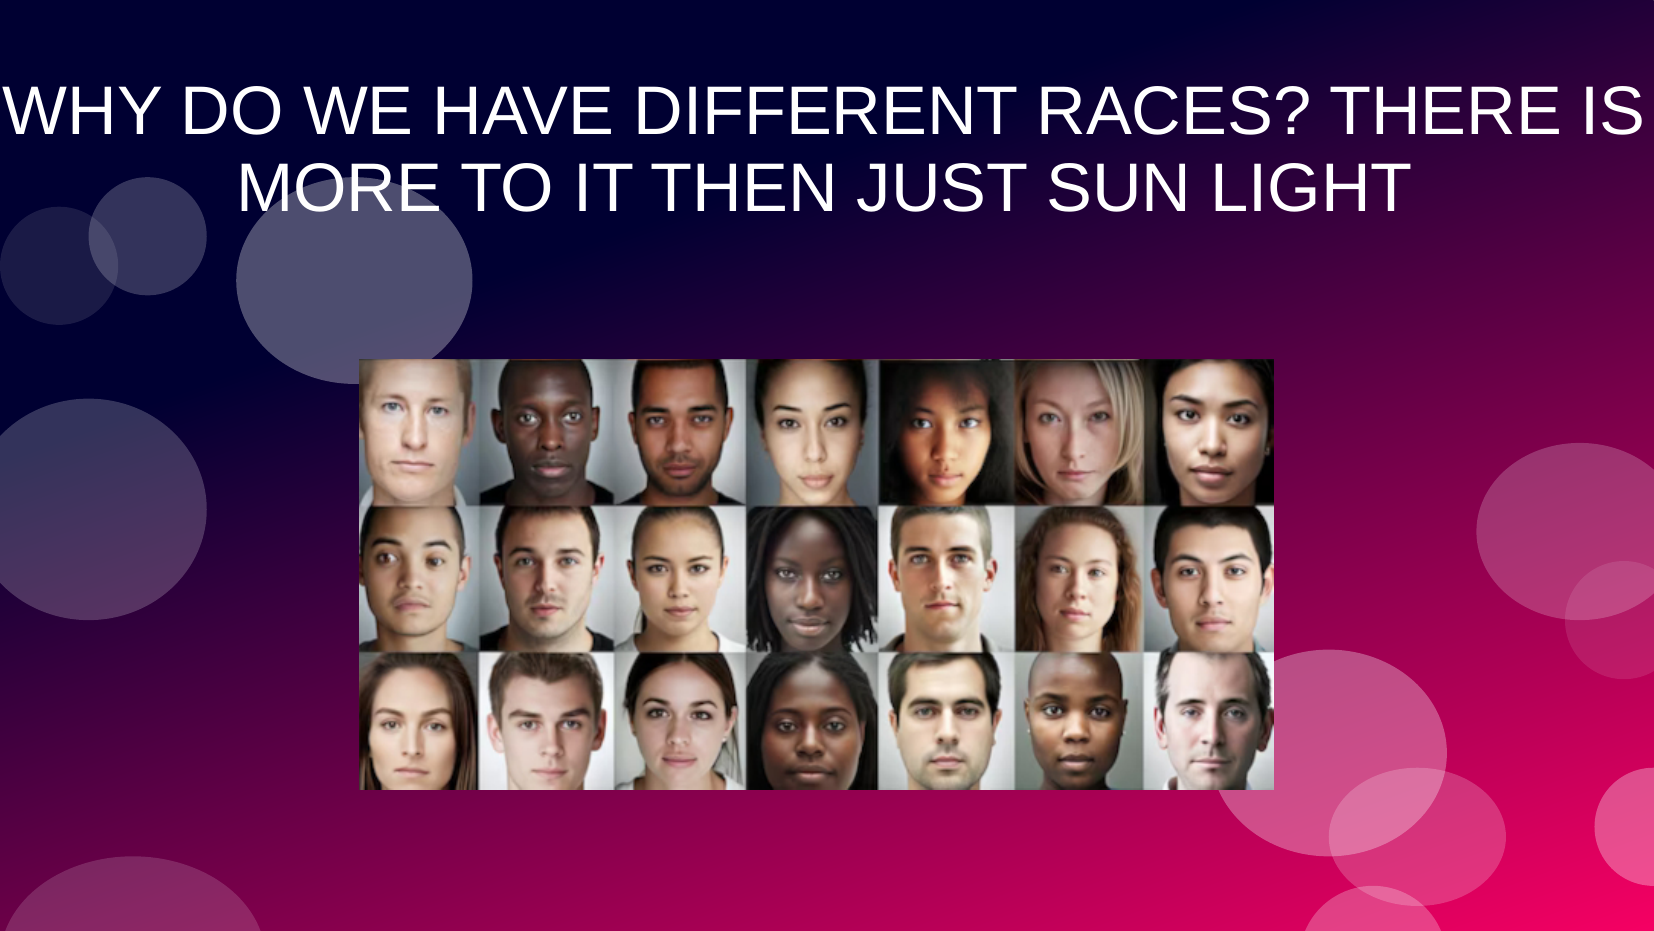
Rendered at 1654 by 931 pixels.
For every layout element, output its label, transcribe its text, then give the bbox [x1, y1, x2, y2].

picture [359, 359, 1274, 790]
title WHY DO WE HAVE DIFFERENT RACES? THERE IS MORE TO IT THEN JUST SUN LIGHT [0, 33, 1651, 495]
